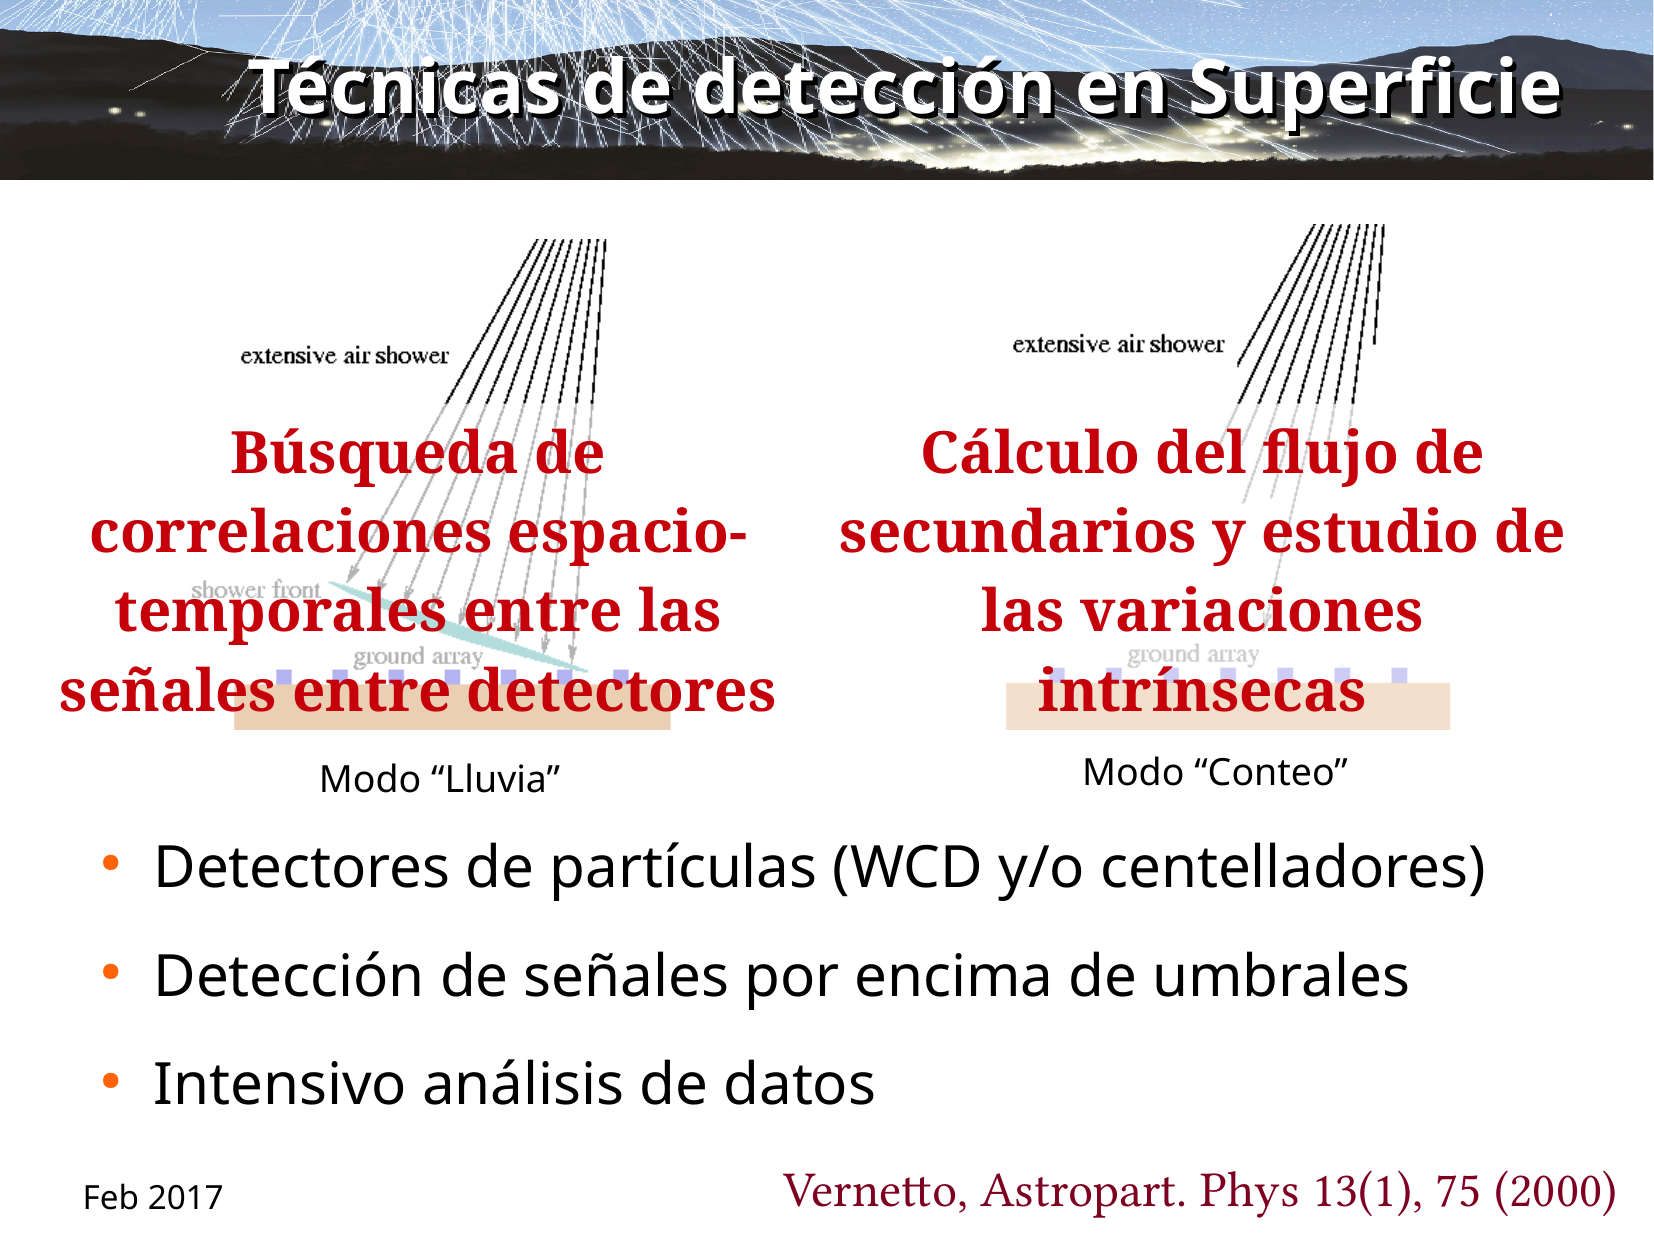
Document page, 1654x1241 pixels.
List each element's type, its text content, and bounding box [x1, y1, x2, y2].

text_box Vernetto, Astropart. Phys 13(1), 75 (2000) [649, 1154, 1654, 1228]
picture [945, 224, 1486, 403]
picture [0, 0, 1654, 180]
title Técnicas de detección en Superficie [75, 19, 1564, 151]
text_box Cálculo del flujo de secundarios y estudio de las variaciones intrínsecas [825, 403, 1607, 629]
picture [174, 239, 706, 403]
list Detectores de partículas (WCD y/o centelladores) Detección de señales por encima de umbrales Intensivo análisis de datos [82, 825, 1606, 1155]
text_box Búsqueda de correlaciones espacio-temporales entre las señales entre detectores [45, 403, 825, 629]
